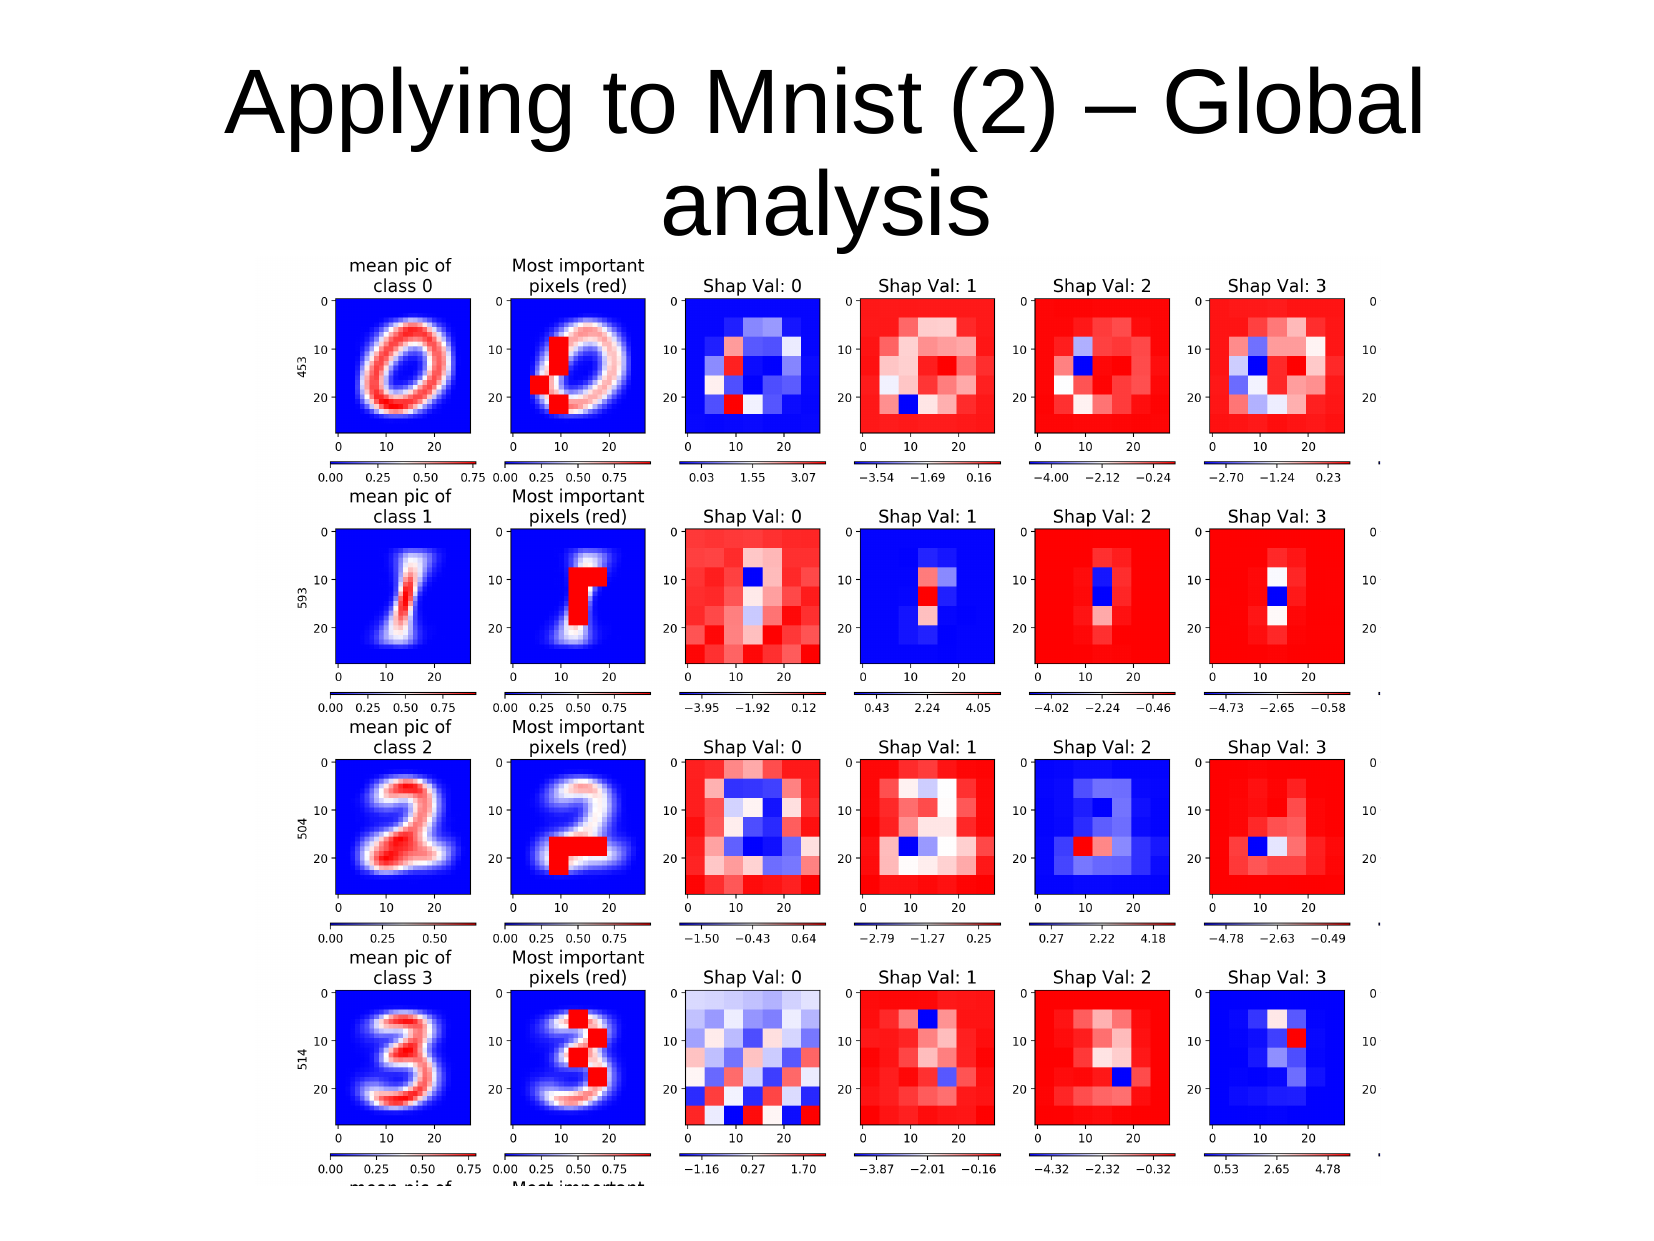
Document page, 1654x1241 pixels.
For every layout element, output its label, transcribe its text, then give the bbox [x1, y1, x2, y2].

title Applying to Mnist (2) – Global analysis [82, 49, 1571, 257]
picture [255, 256, 1381, 1186]
